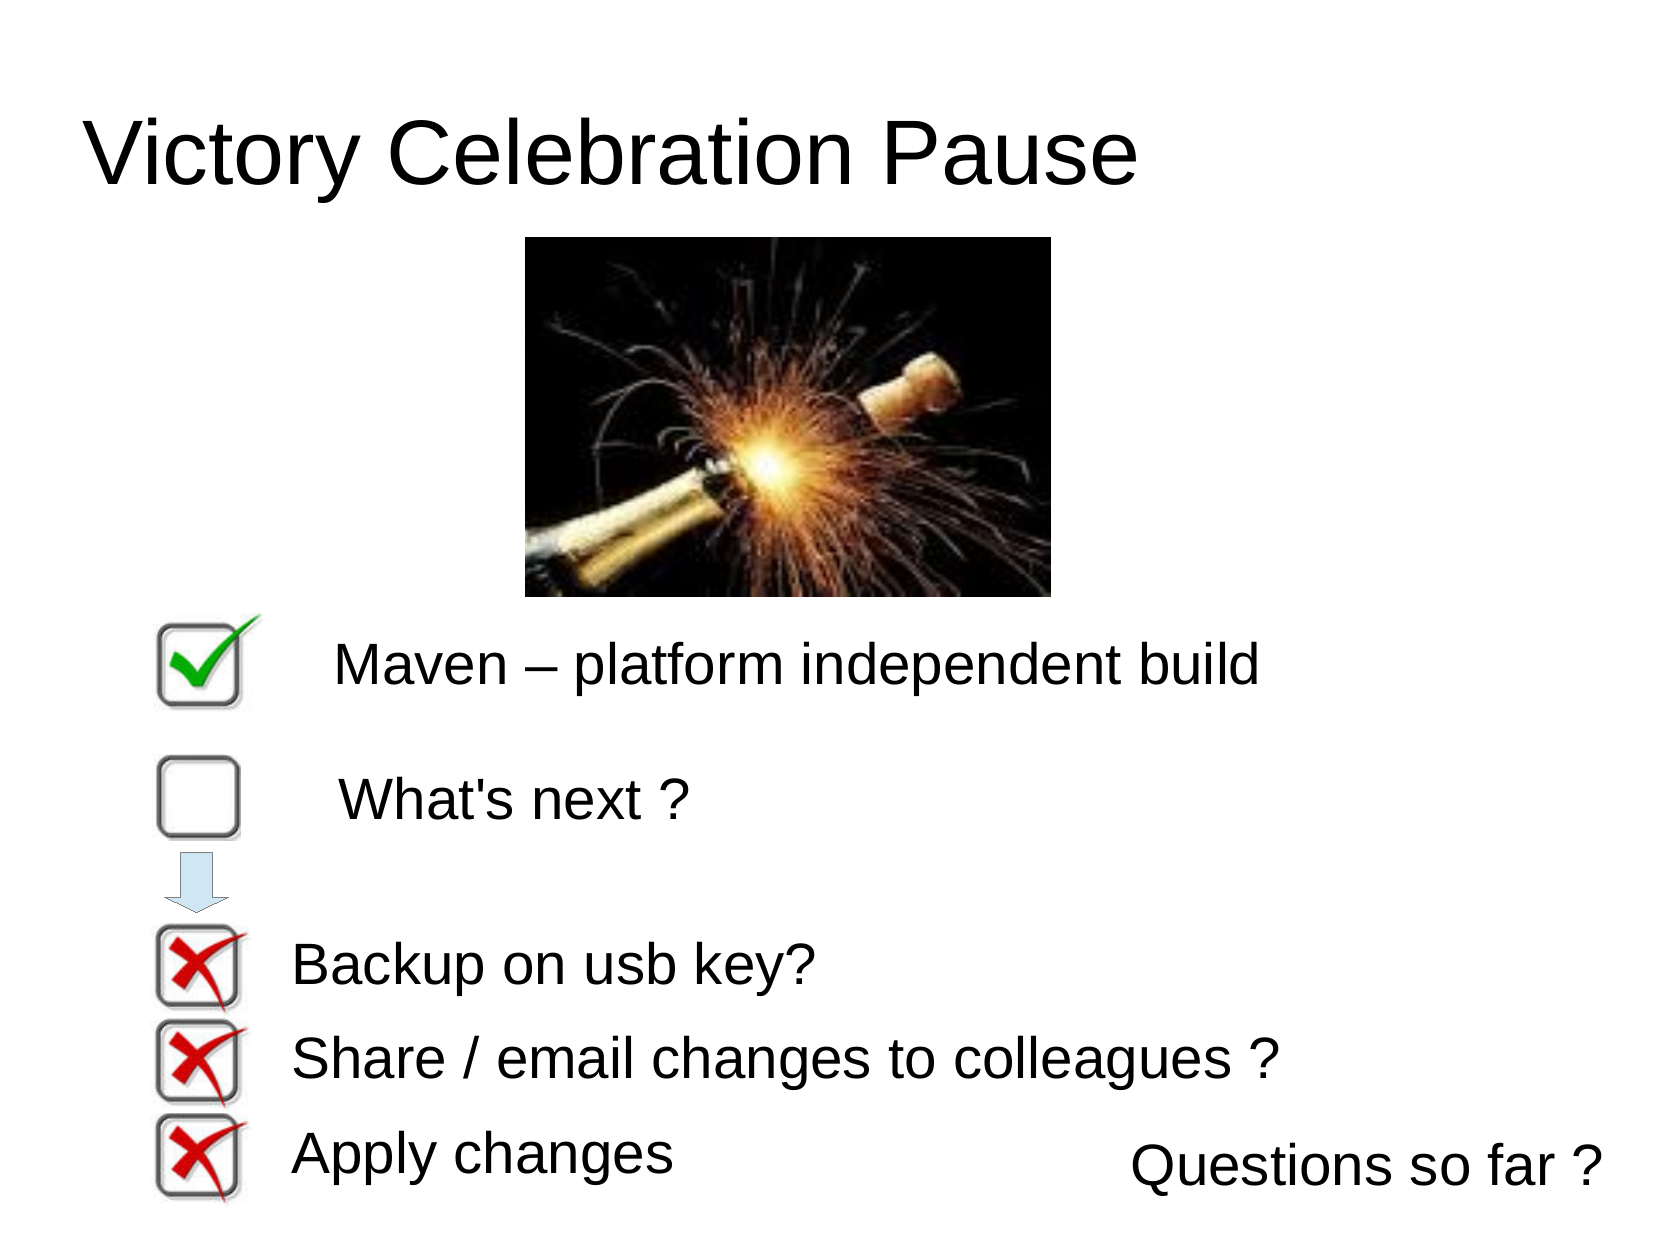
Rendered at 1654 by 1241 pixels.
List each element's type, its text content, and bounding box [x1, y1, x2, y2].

text_box Share / email changes to colleagues ? [276, 1018, 1298, 1099]
text_box [164, 852, 229, 913]
picture [150, 613, 263, 716]
picture [152, 754, 241, 841]
title Victory Celebration Pause [82, 49, 1571, 257]
picture [525, 237, 1051, 597]
text_box What's next ? [324, 759, 706, 840]
text_box Maven – platform independent build [318, 624, 1279, 704]
picture [150, 922, 252, 1208]
text_box Apply changes [276, 1113, 690, 1194]
text_box Questions so far ? [1116, 1125, 1621, 1205]
text_box Backup on usb key? [276, 924, 1051, 1005]
